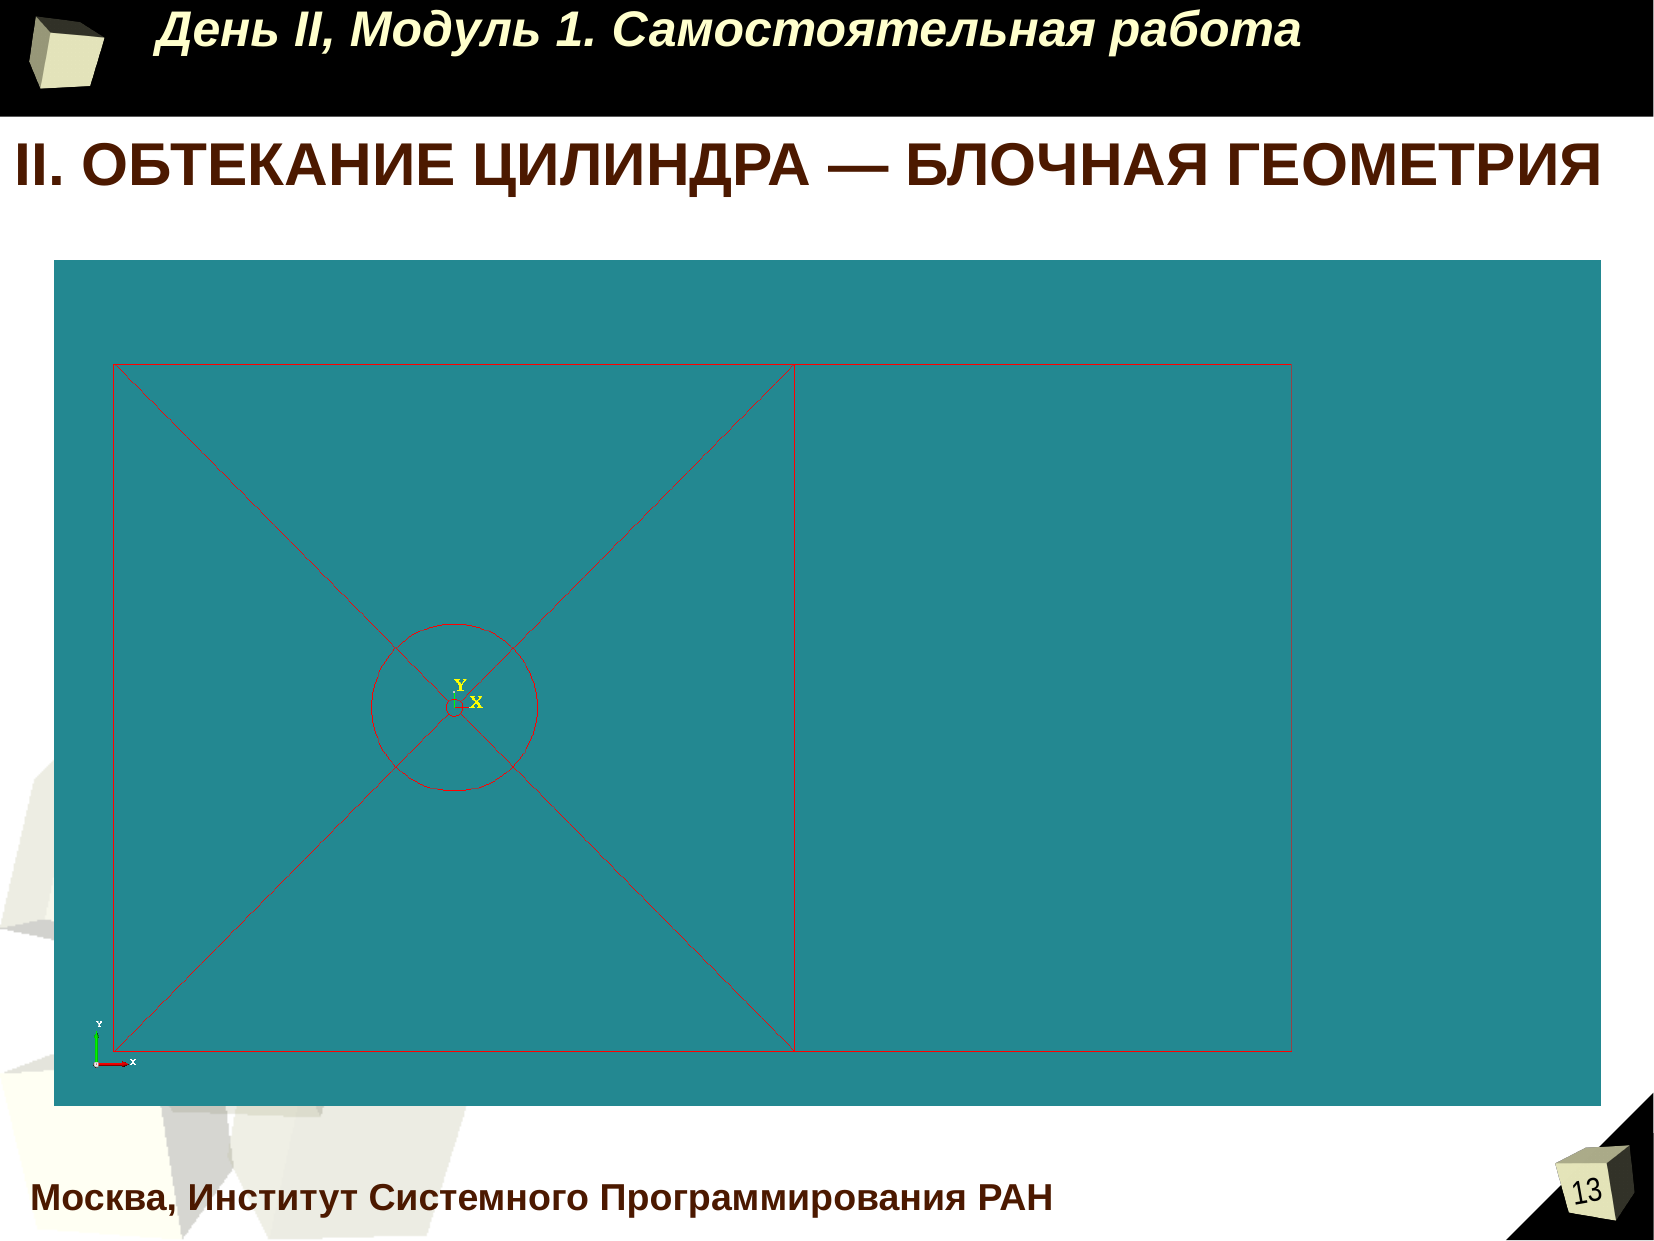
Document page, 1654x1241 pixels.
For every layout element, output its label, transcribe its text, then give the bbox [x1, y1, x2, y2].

picture [464, 1193, 472, 1198]
text_box II. ОБТЕКАНИЕ ЦИЛИНДРА — БЛОЧНАЯ ГЕОМЕТРИЯ [0, 122, 1654, 213]
picture [0, 260, 1601, 1241]
